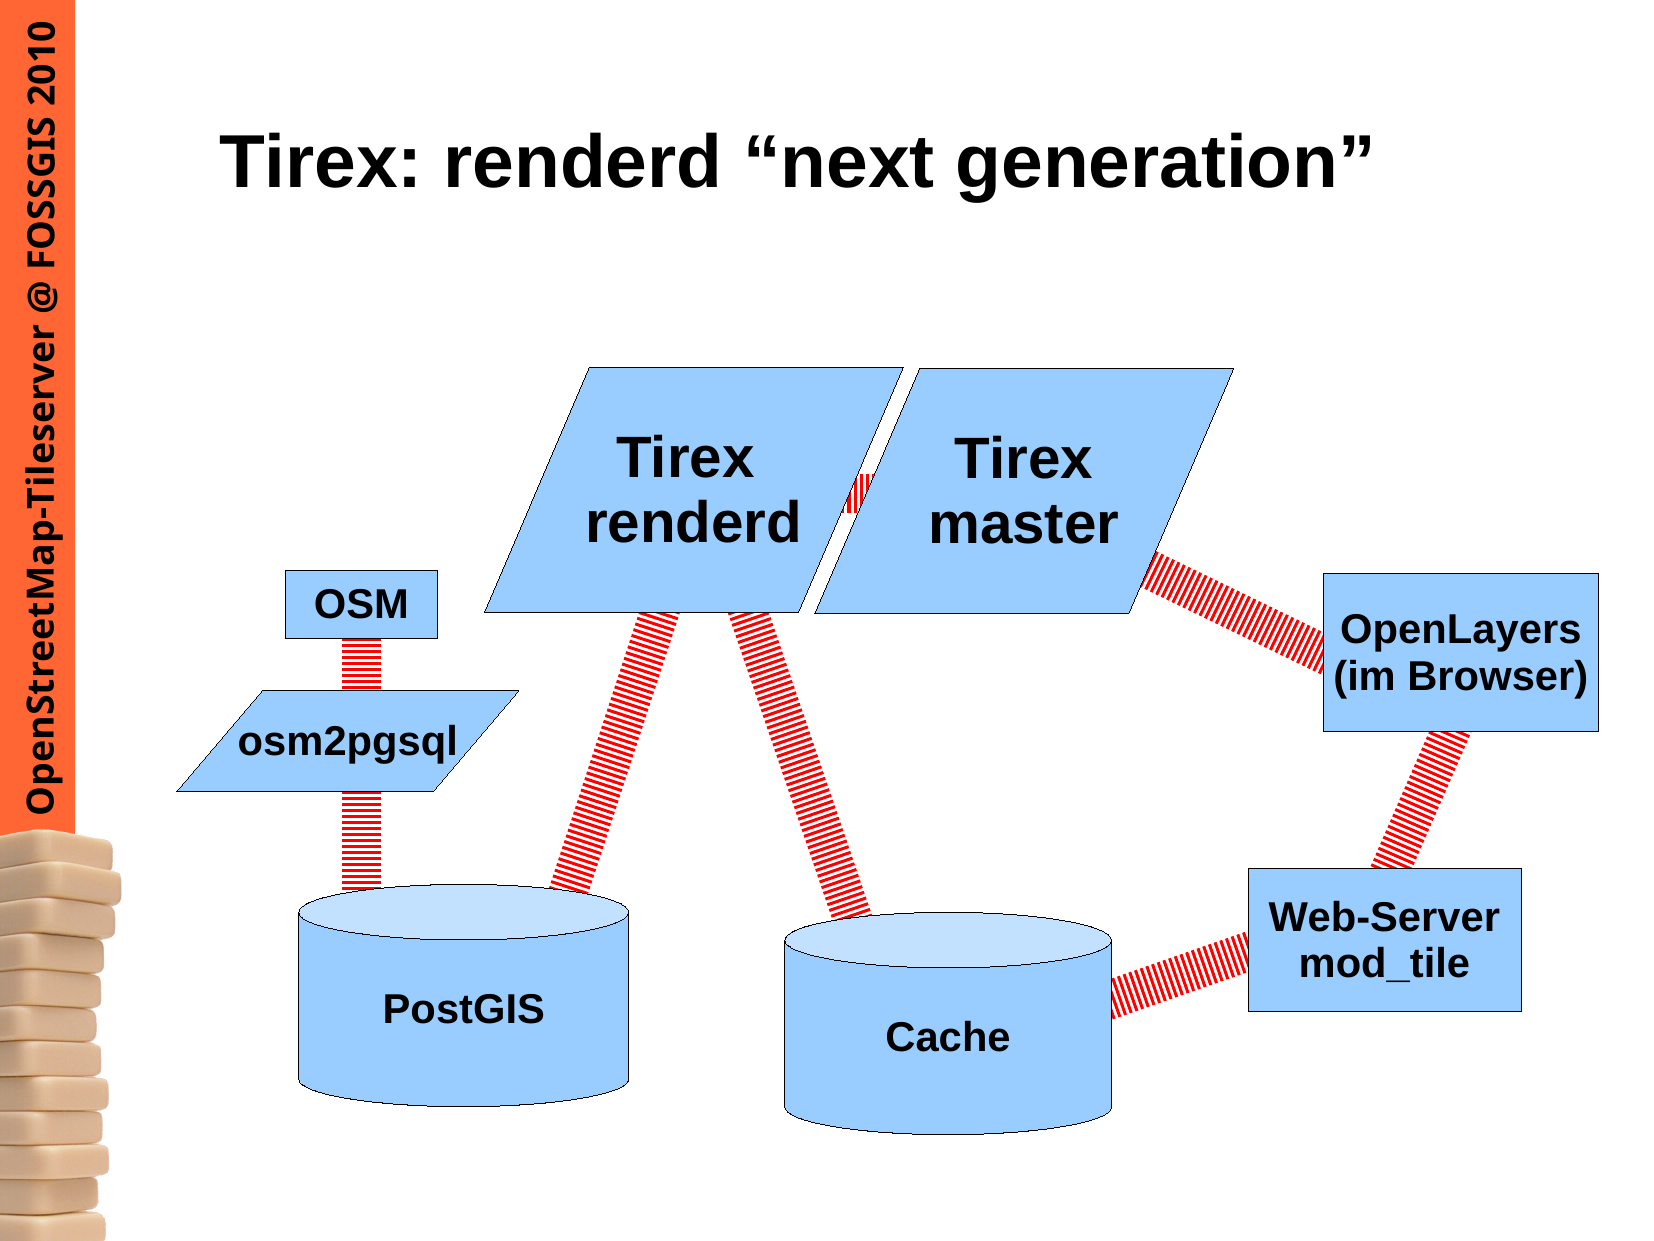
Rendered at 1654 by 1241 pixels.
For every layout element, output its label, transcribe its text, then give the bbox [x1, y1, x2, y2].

text_box PostGIS [298, 913, 629, 1107]
text_box OpenLayers (im Browser) [1323, 573, 1599, 732]
text_box osm2pgsql [176, 690, 519, 792]
text_box Tirex: renderd “next generation” [205, 112, 1546, 212]
text_box Tirex renderd [484, 367, 904, 613]
text_box Web-Server mod_tile [1248, 868, 1522, 1012]
picture [0, 816, 133, 1241]
text_box OSM [285, 570, 438, 639]
text_box Tirex master [814, 368, 1234, 614]
text_box Cache [784, 941, 1112, 1135]
